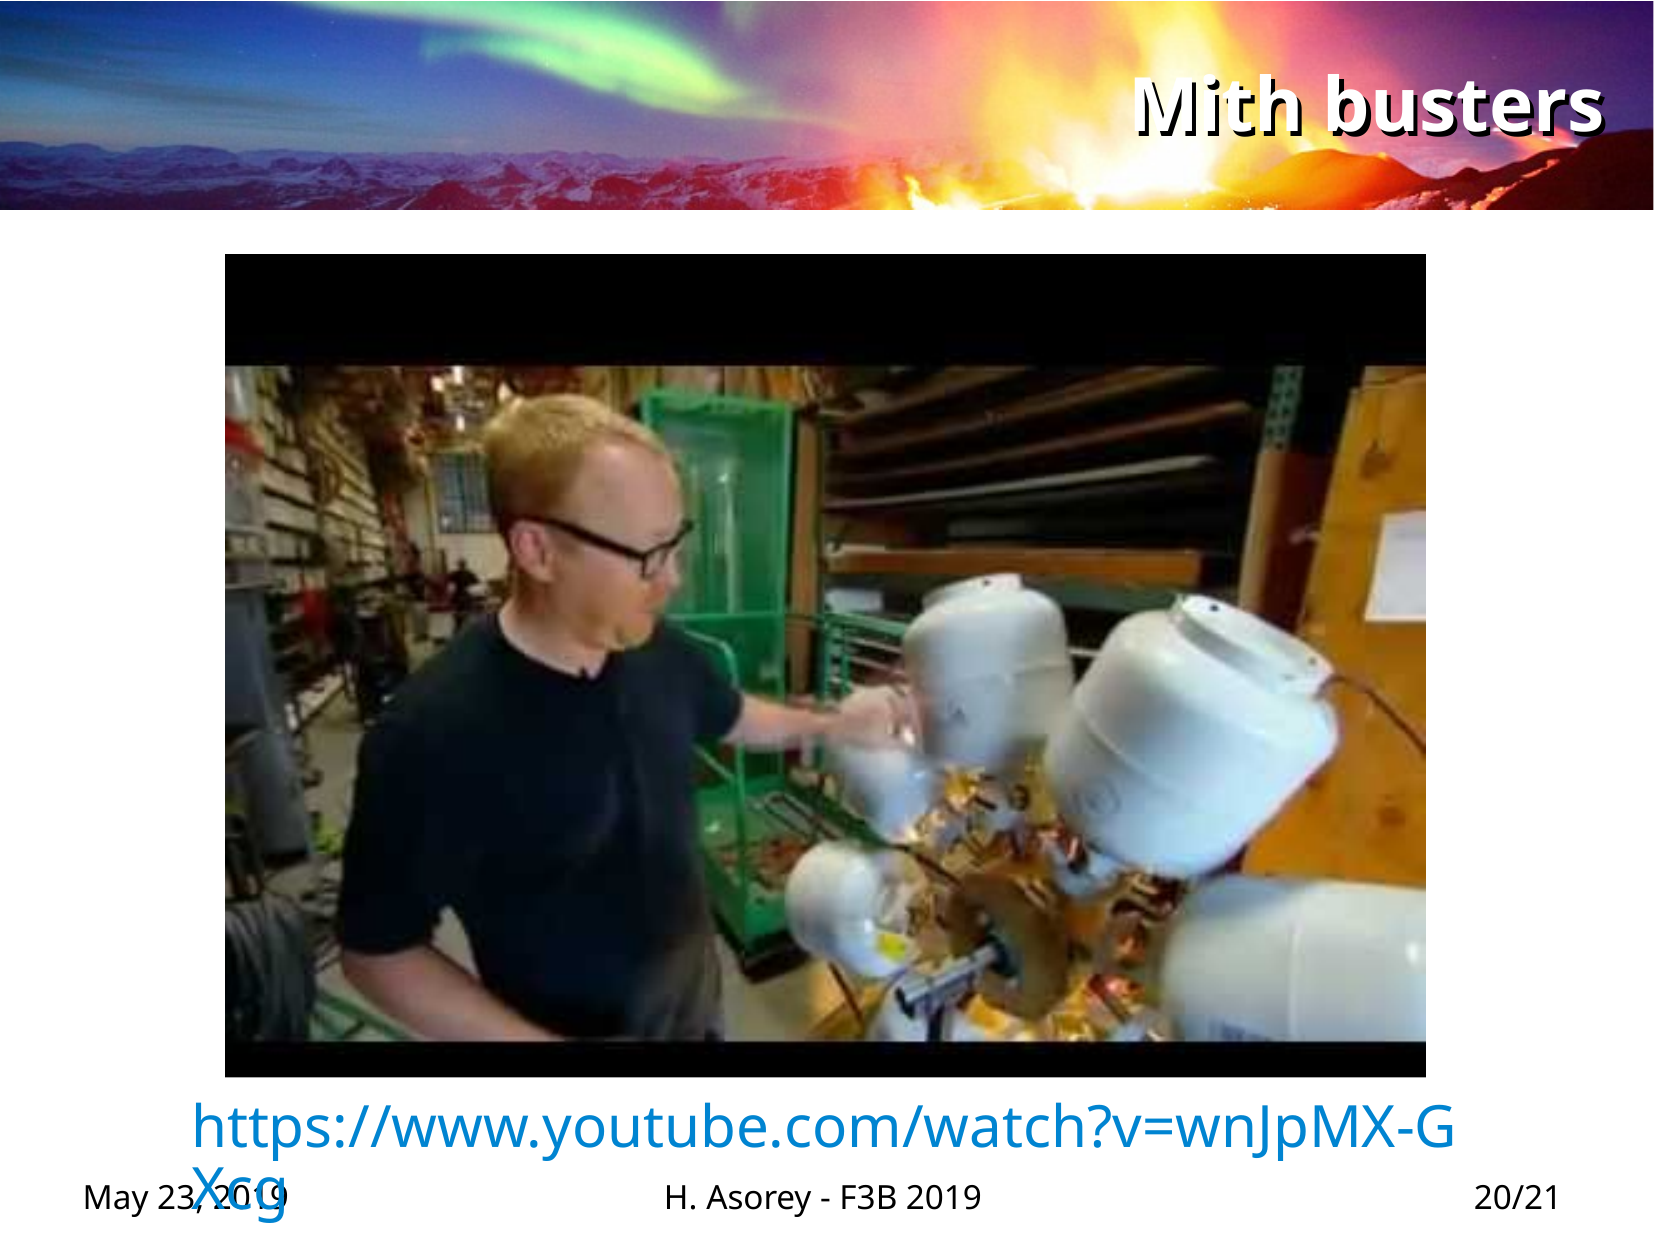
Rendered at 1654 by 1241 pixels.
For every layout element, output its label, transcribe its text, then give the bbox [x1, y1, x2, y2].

text_box https://www.youtube.com/watch?v=wnJpMX-GXcg [176, 1077, 1477, 1164]
picture [0, 1, 1654, 210]
title Mith busters [45, 15, 1606, 191]
picture [225, 254, 1426, 1077]
